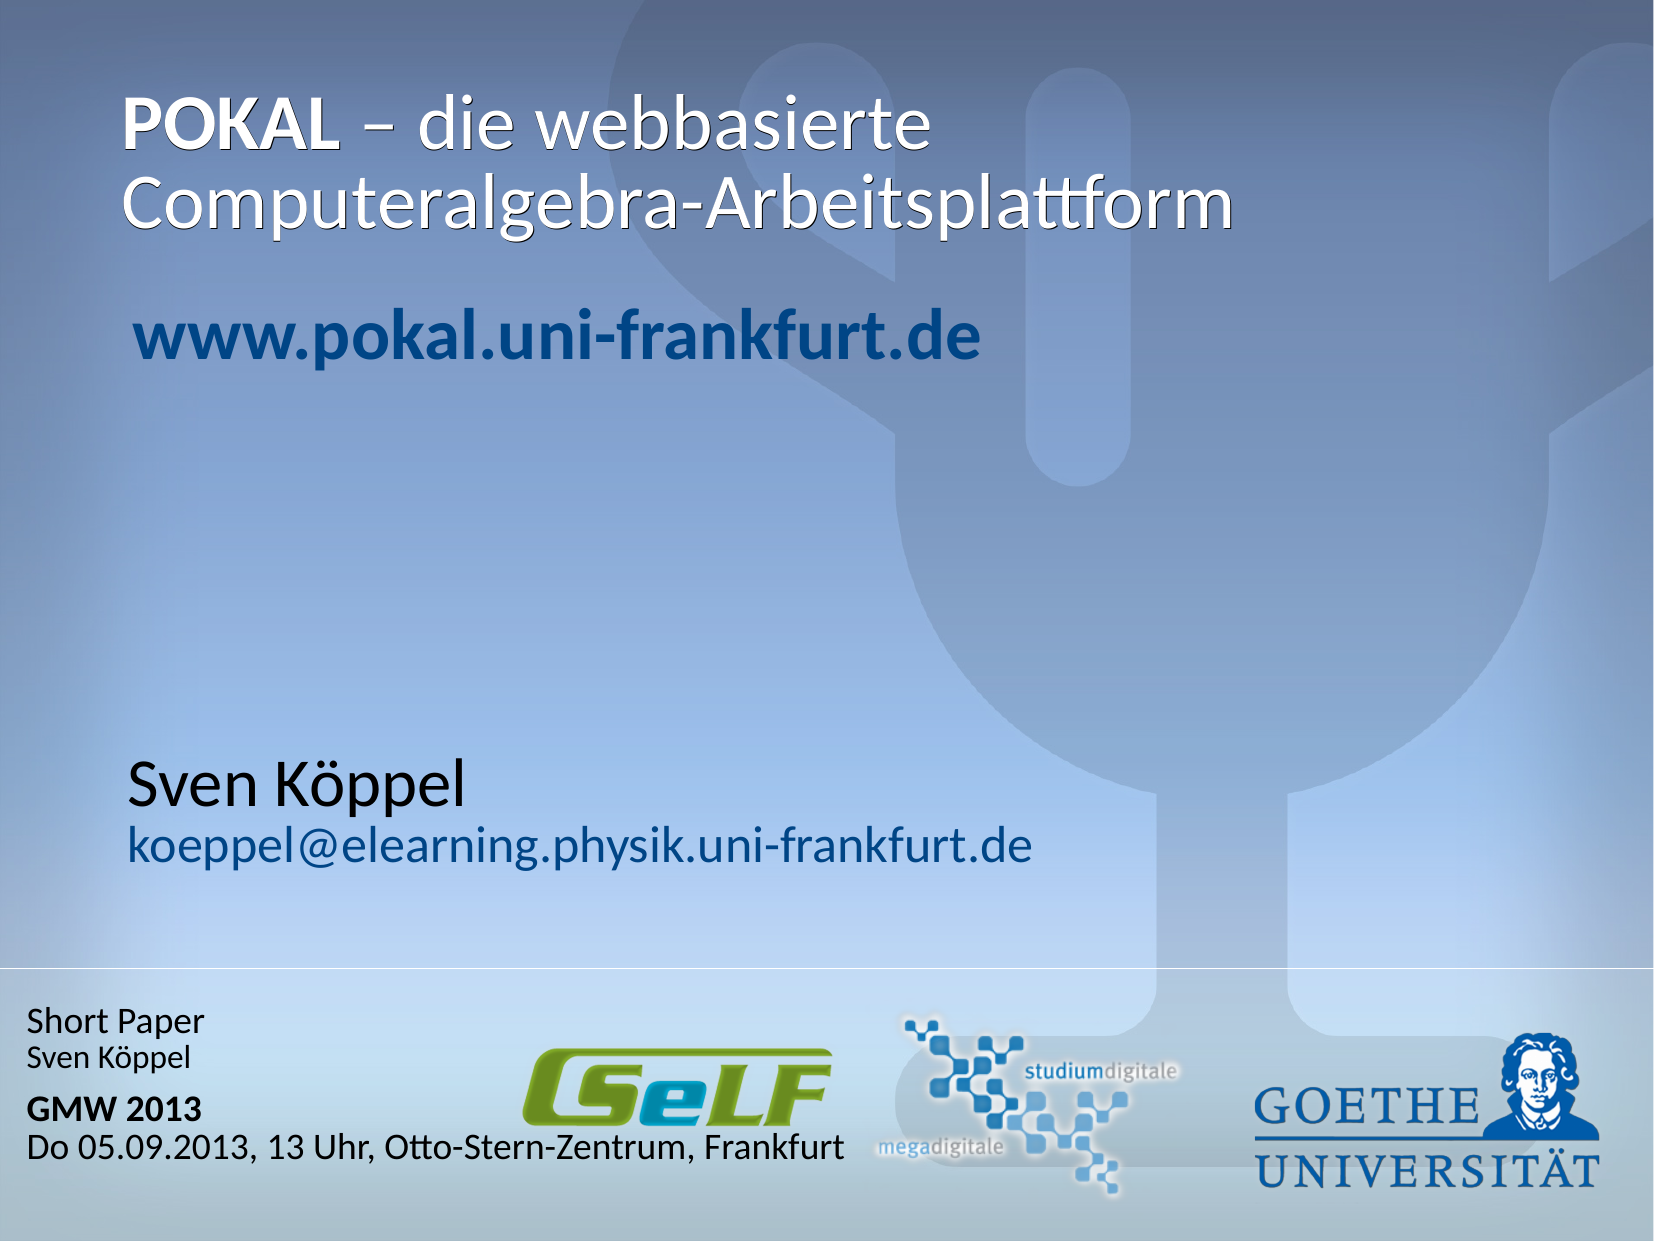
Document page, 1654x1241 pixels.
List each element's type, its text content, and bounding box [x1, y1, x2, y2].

text_box POKAL – die webbasierte Computeralgebra-Arbeitsplattform [106, 82, 1347, 296]
picture [862, 998, 1191, 1219]
text_box [0, 968, 1654, 1241]
picture [1246, 1024, 1607, 1211]
picture [514, 1040, 840, 1134]
picture [0, 0, 1654, 968]
text_box www.pokal.uni-frankfurt.de [118, 297, 1057, 402]
text_box Short Paper Sven Köppel GMW 2013 Do 05.09.2013, 13 Uhr, Otto-Stern-Zentrum, Frankfurt [11, 998, 862, 1212]
text_box Sven Köppel koeppel@elearning.physik.uni-frankfurt.de [113, 747, 1052, 910]
